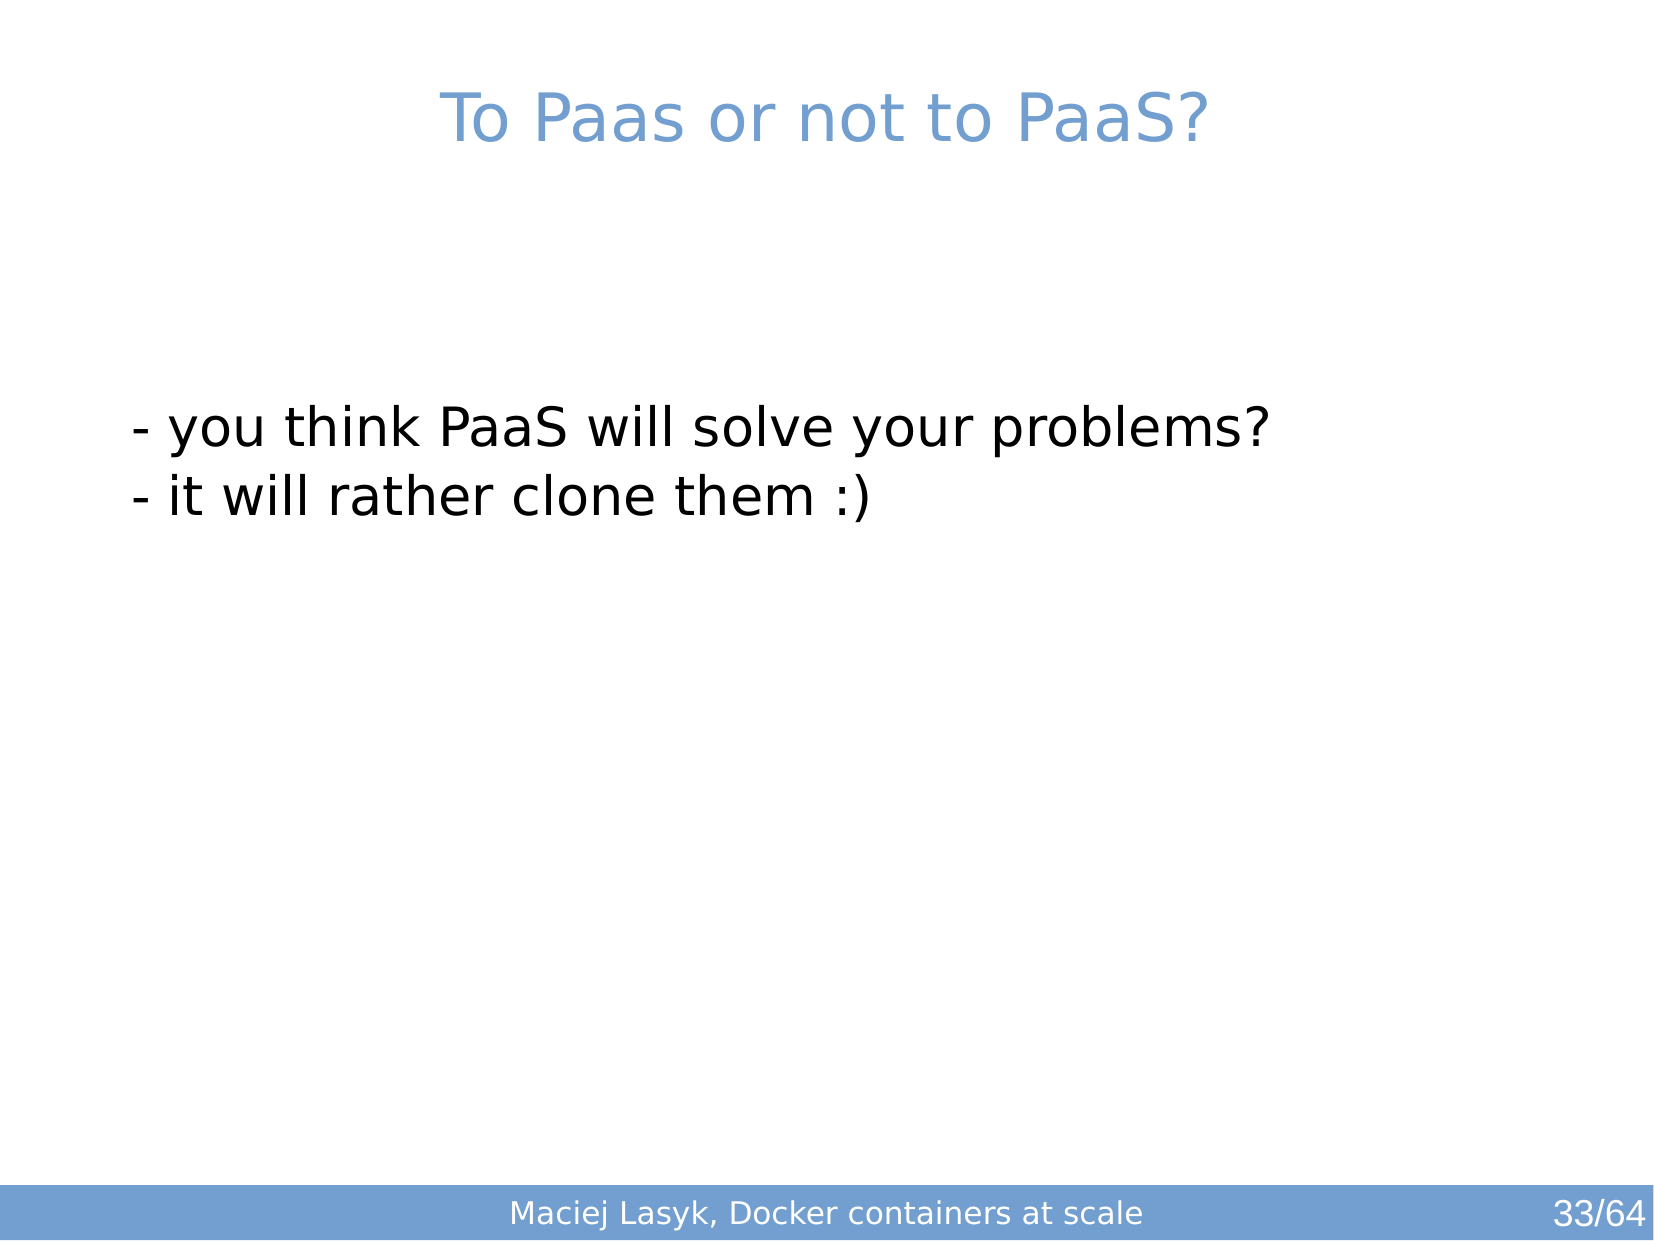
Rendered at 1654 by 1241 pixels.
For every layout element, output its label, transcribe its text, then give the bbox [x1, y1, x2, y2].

text_box To Paas or not to PaaS? [426, 72, 1228, 166]
text_box 33/64 [1527, 1185, 1654, 1241]
text_box - you think PaaS will solve your problems? - it will rather clone them :) [116, 388, 1289, 693]
text_box Maciej Lasyk, Docker containers at scale [494, 1188, 1160, 1240]
text_box [0, 1185, 1527, 1241]
